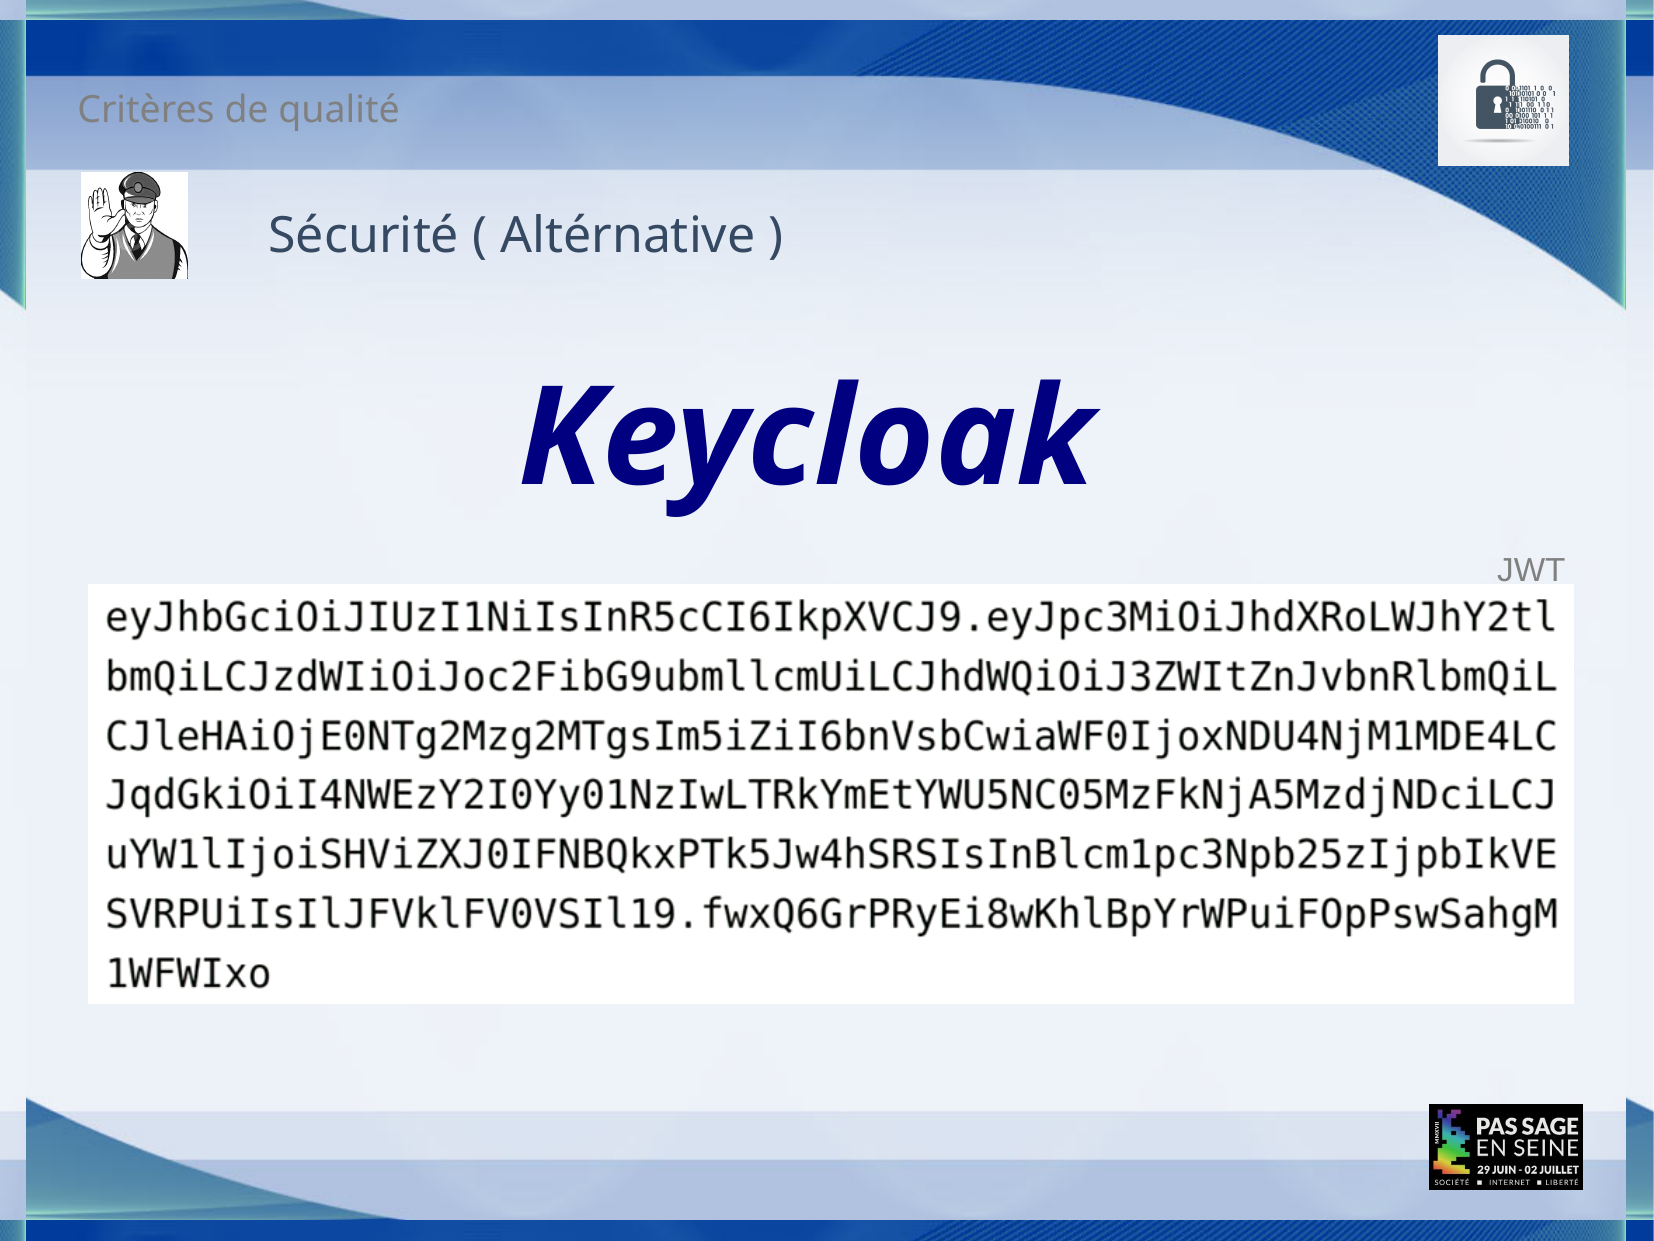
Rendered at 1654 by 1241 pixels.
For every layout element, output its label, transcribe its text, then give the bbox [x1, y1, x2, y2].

title Critères de qualité [11, 86, 466, 131]
text_box JWT [1482, 525, 1592, 596]
title Keycloak [421, 350, 1193, 512]
title Sécurité ( Altérnative ) [202, 175, 851, 292]
picture [0, 0, 1654, 1241]
